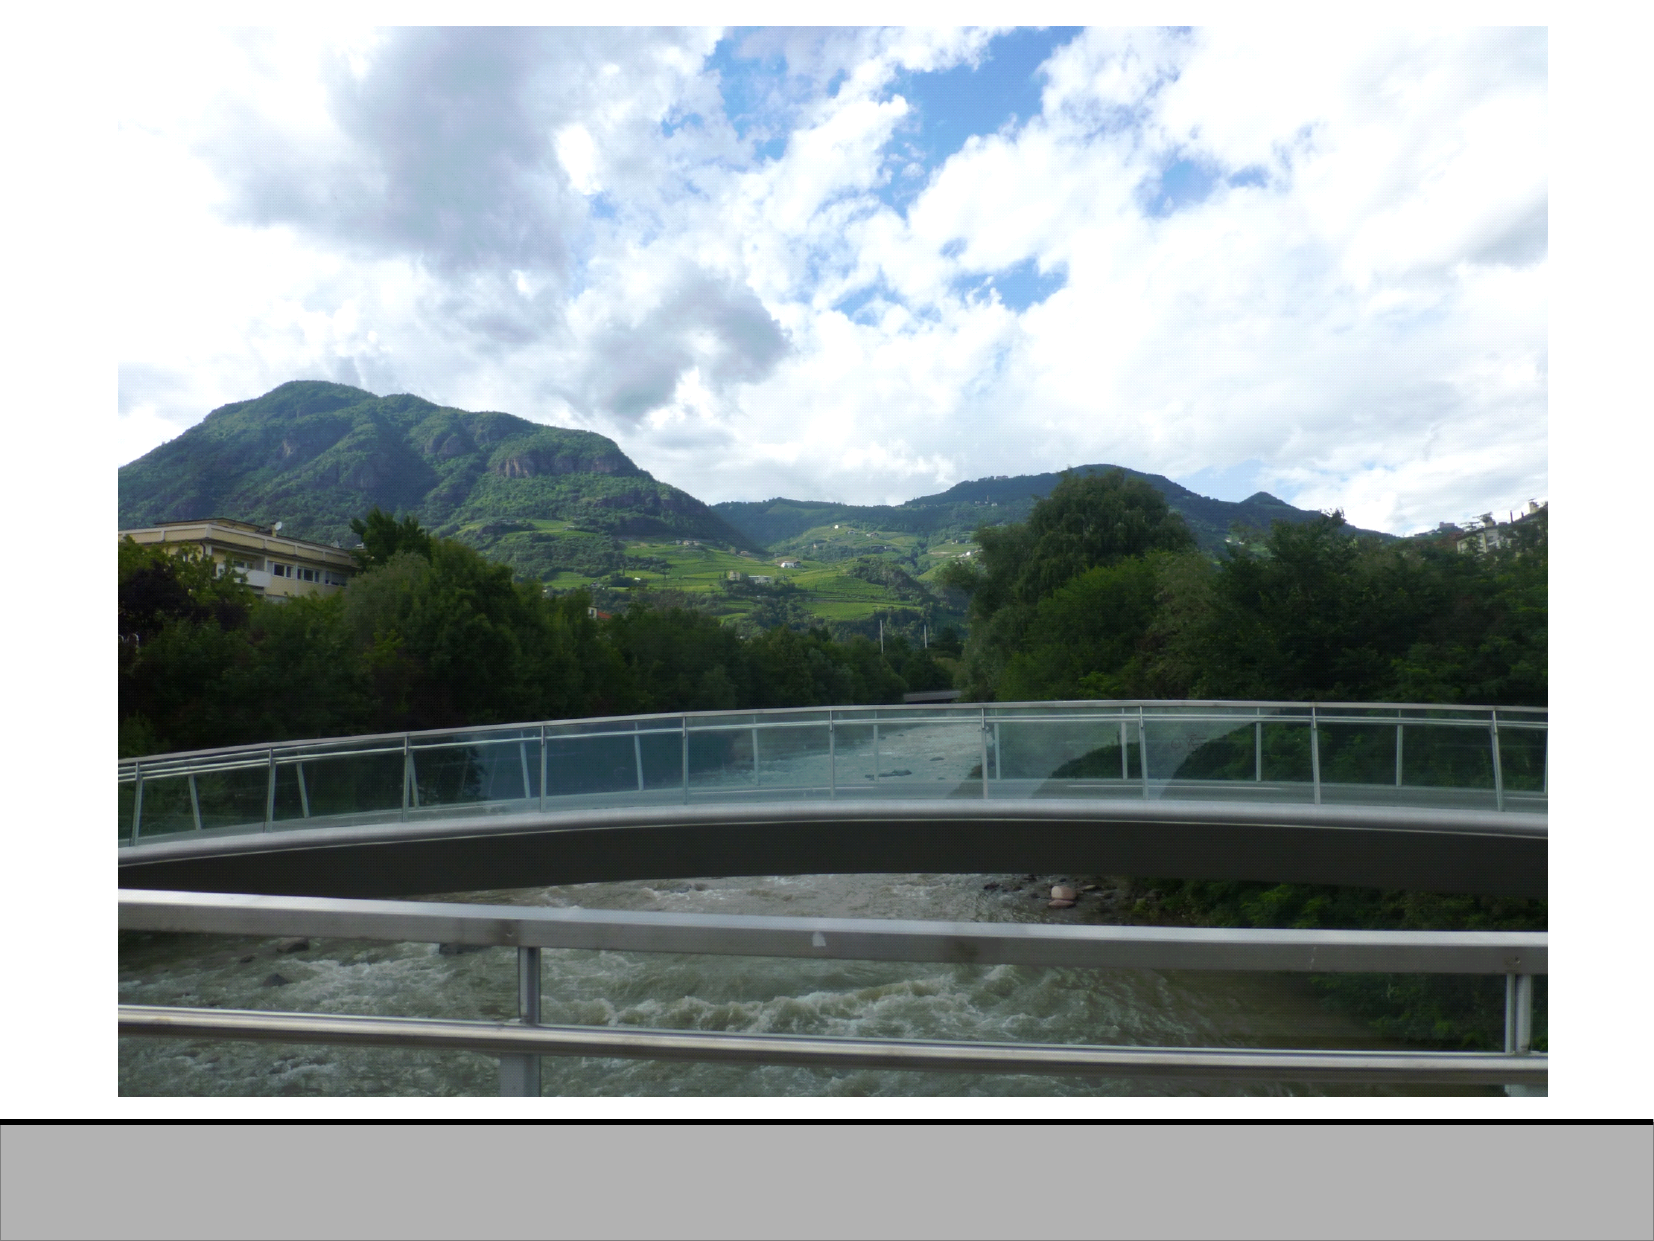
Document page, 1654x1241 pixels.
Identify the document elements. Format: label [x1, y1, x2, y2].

picture [118, 26, 1548, 1097]
text_box [0, 1125, 1654, 1241]
